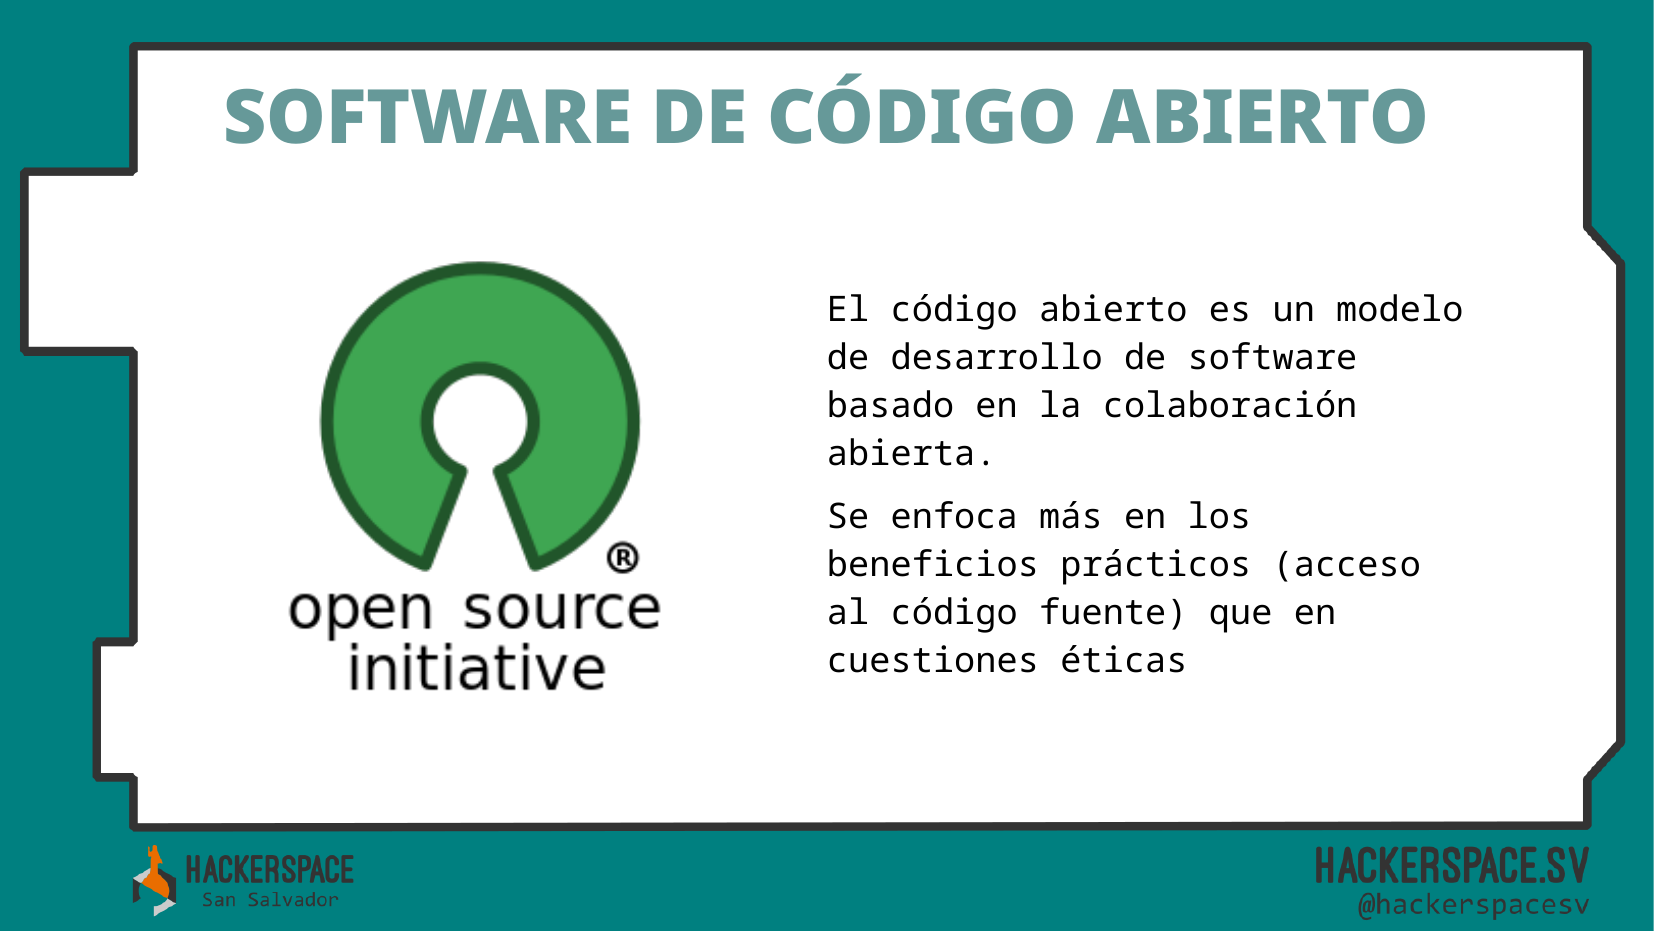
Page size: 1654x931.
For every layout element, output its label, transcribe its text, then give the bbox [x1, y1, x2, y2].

picture [0, 0, 1654, 931]
list El código abierto es un modelo de desarrollo de software basado en la colaboración abierta. Se enfoca más en los beneficios prácticos (acceso al código fuente) que en cuestiones éticas [826, 283, 1471, 686]
title SOFTWARE DE CÓDIGO ABIERTO [82, 37, 1571, 193]
